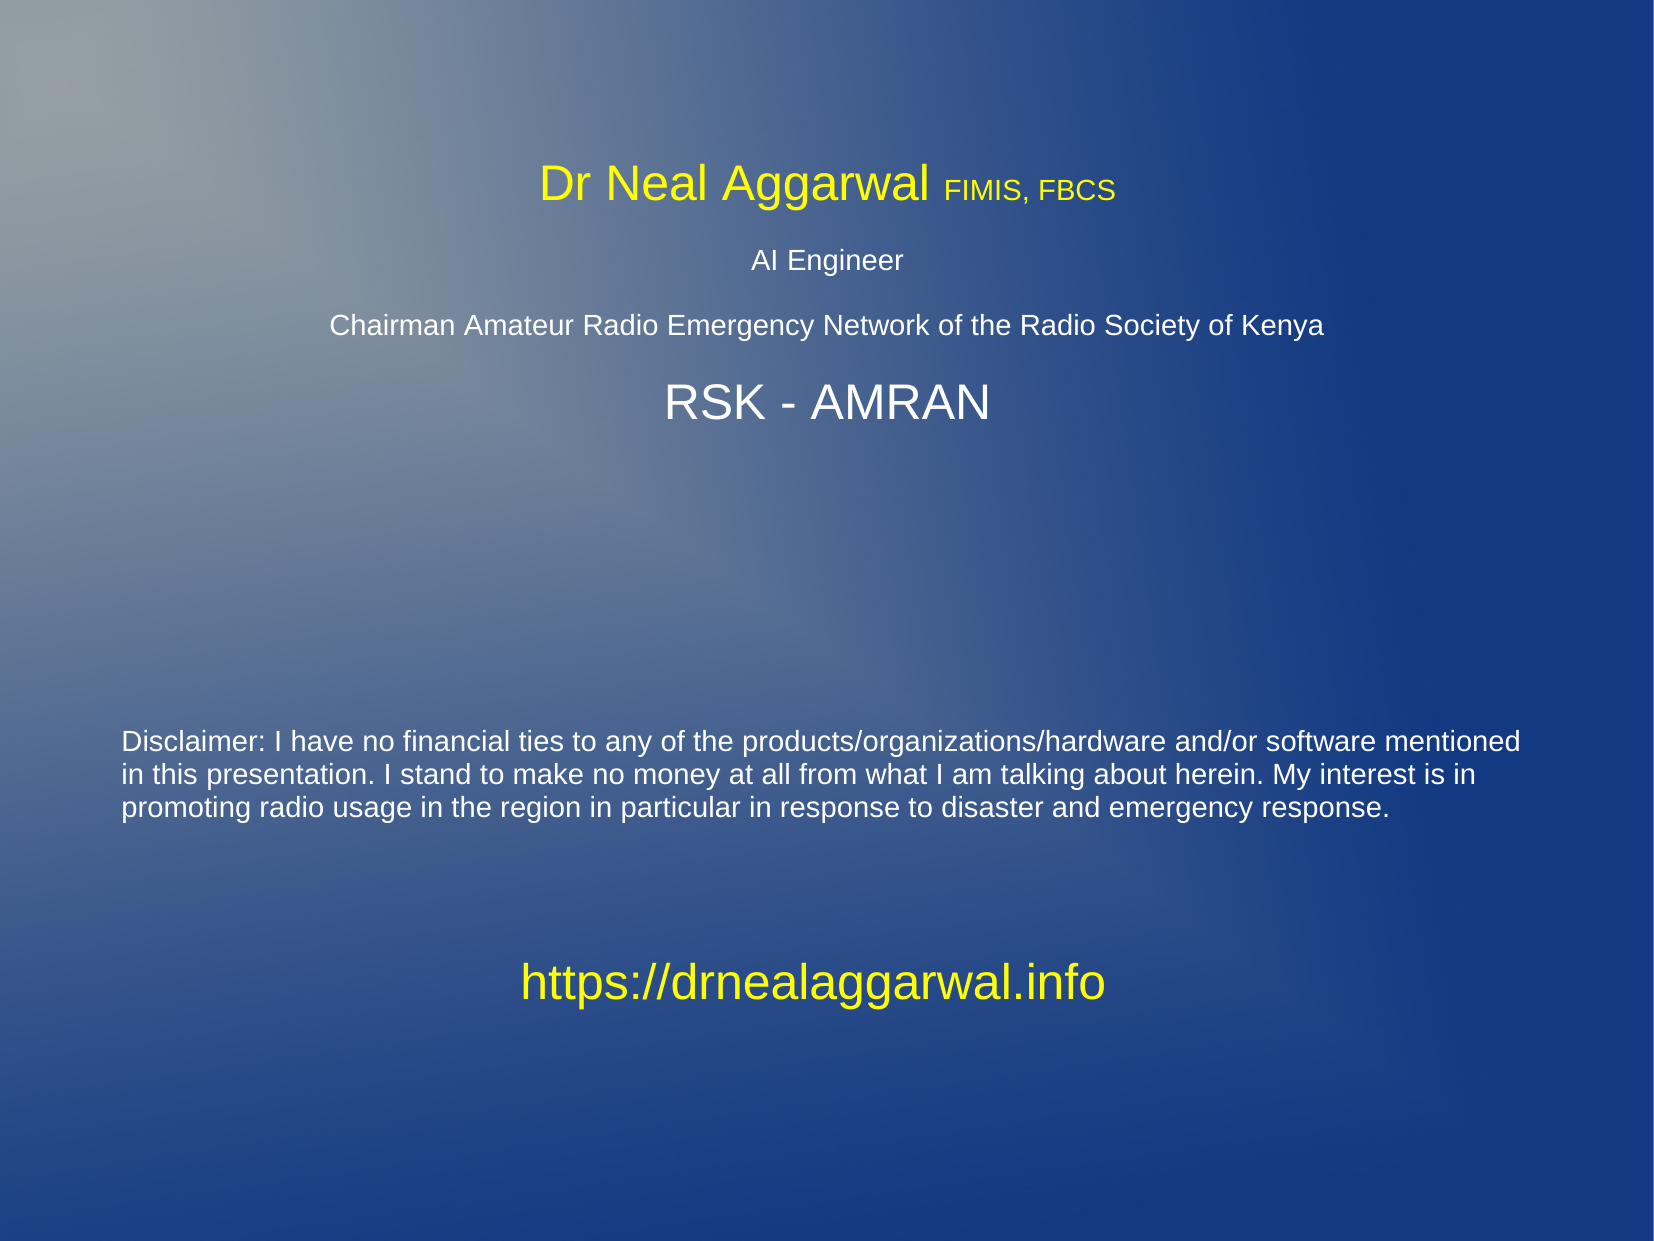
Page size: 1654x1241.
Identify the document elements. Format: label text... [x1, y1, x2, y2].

picture [0, 0, 1654, 1241]
subtitle Dr Neal Aggarwal FIMIS, FBCS AI Engineer Chairman Amateur Radio Emergency Network of the Radio Society of Kenya RSK - AMRAN Disclaimer: I have no financial ties to any of the products/organizations/hardware and/or software mentioned in this presentation. I stand to make no money at all from what I am talking about herein. My interest is in promoting radio usage in the region in particular in response to disaster and emergency response. https://drnealaggarwal.info [121, 19, 1534, 1147]
